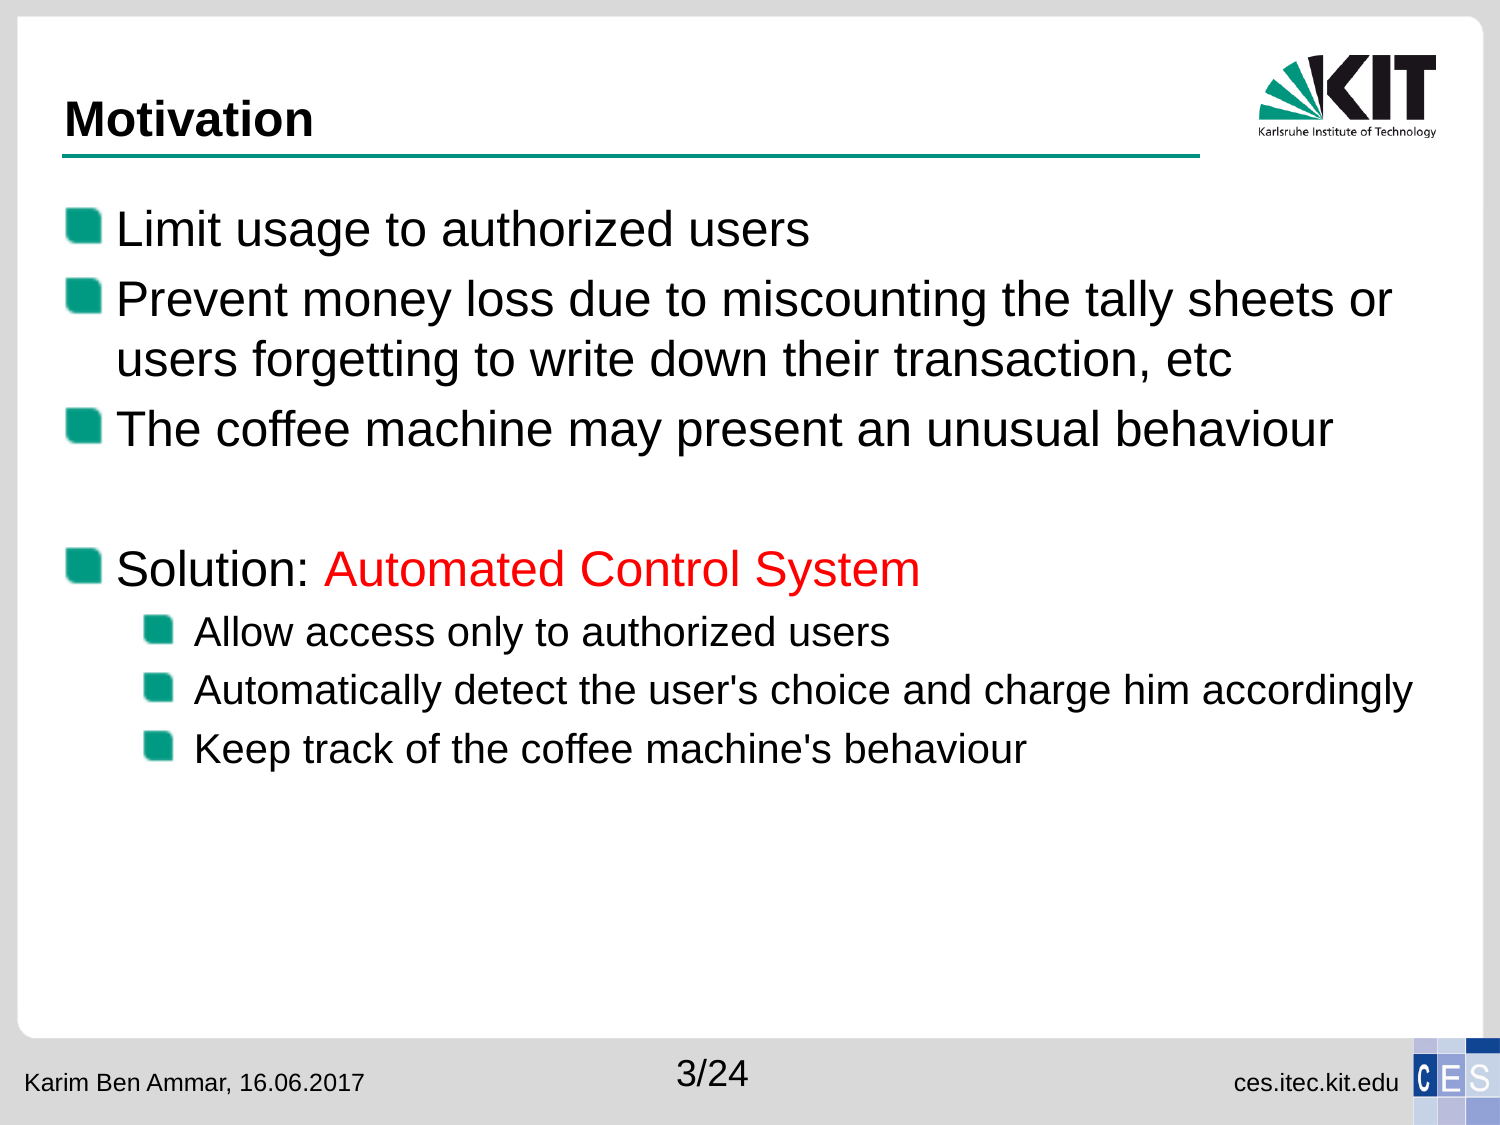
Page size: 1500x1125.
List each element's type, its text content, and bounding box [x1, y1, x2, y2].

text_box 3/24 [650, 1045, 769, 1116]
list Limit usage to authorized users Prevent money loss due to miscounting the tally sheets or users forgetting to write down their transaction, etc The coffee machine may present an unusual behaviour Solution: Automated Control System Allow access only to authorized users Automatically detect the user's choice and charge him accordingly Keep track of the coffee machine's behaviour [64, 196, 1436, 1000]
title Motivation [64, 54, 1198, 147]
picture [0, 0, 1500, 1125]
